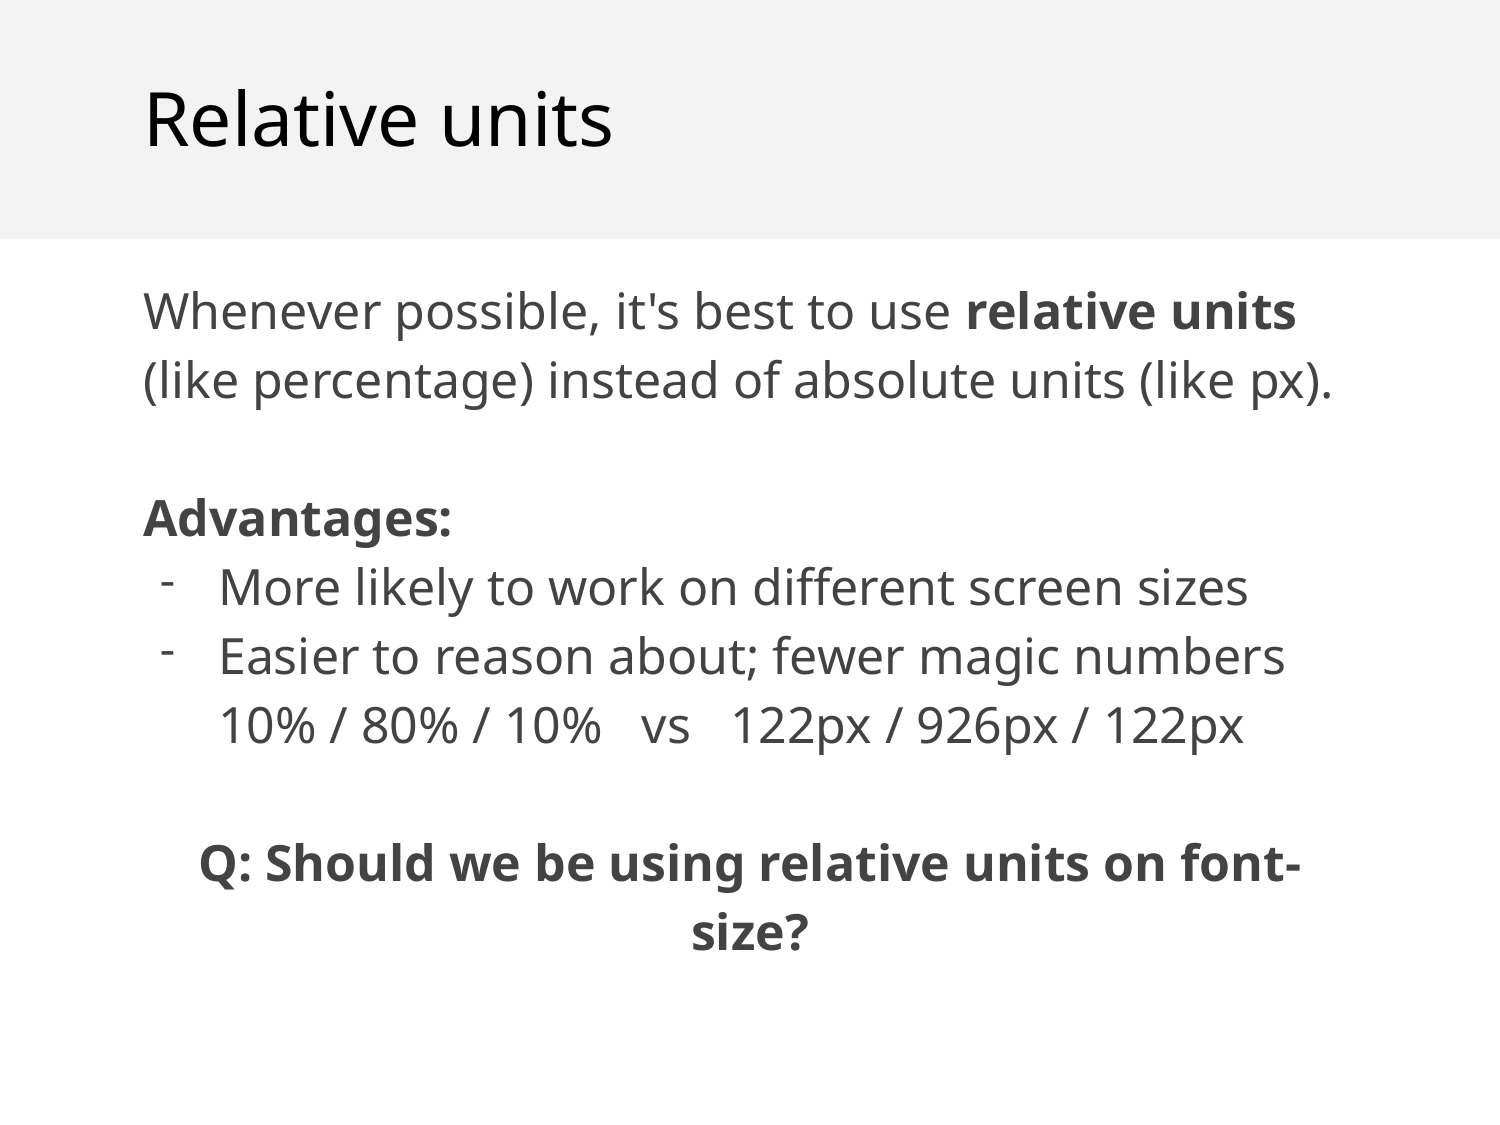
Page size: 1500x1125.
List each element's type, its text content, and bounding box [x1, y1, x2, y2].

title Relative units [128, 56, 1372, 183]
list Whenever possible, it's best to use relative units (like percentage) instead of absolute units (like px). Advantages: More likely to work on different screen sizes Easier to reason about; fewer magic numbers 10% / 80% / 10% vs 122px / 926px / 122px Q: Should we be using relative units on font-size? [128, 255, 1372, 1004]
